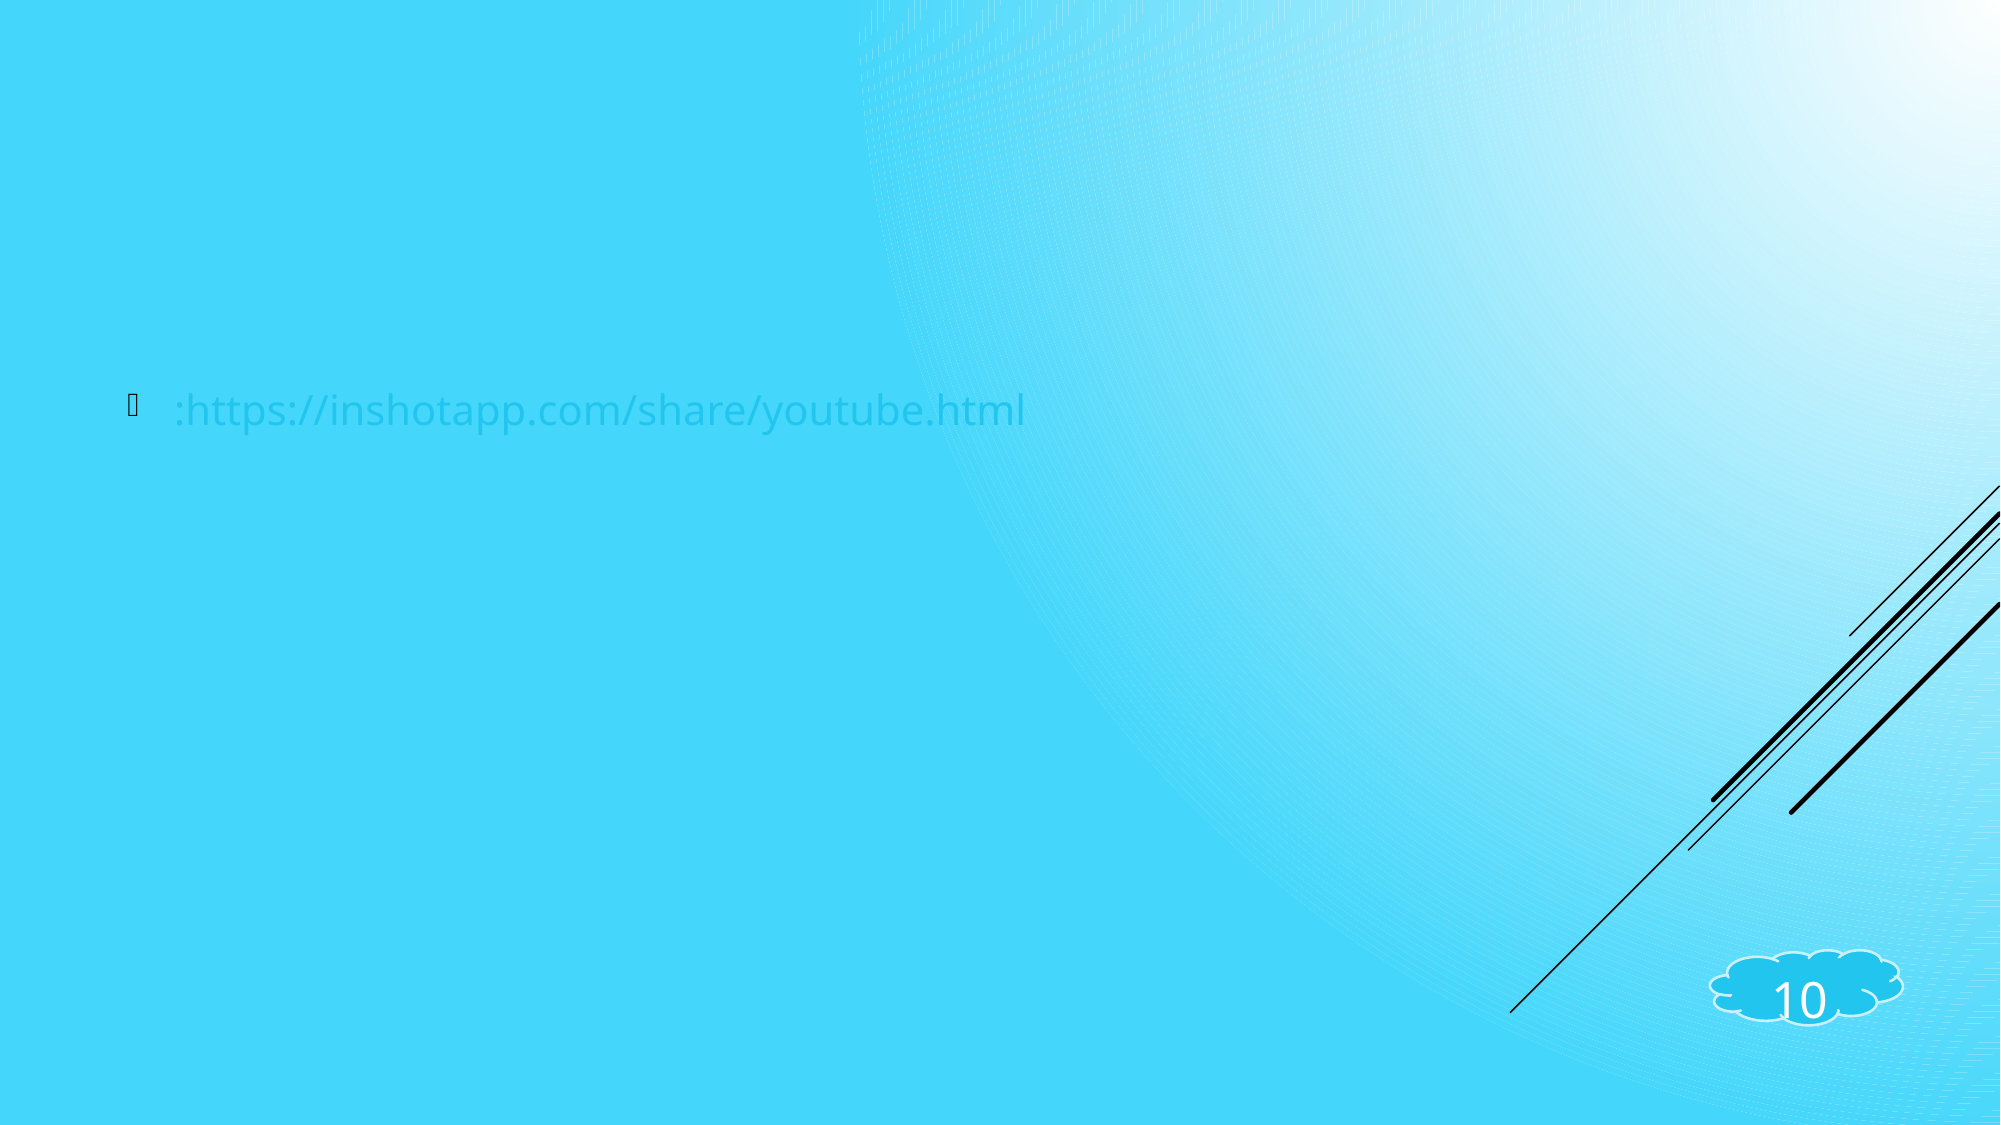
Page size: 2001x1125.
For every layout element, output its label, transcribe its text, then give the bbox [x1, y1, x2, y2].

text_box 10 [1709, 950, 1903, 1026]
list :https://inshotapp.com/share/youtube.html [112, 112, 1513, 706]
